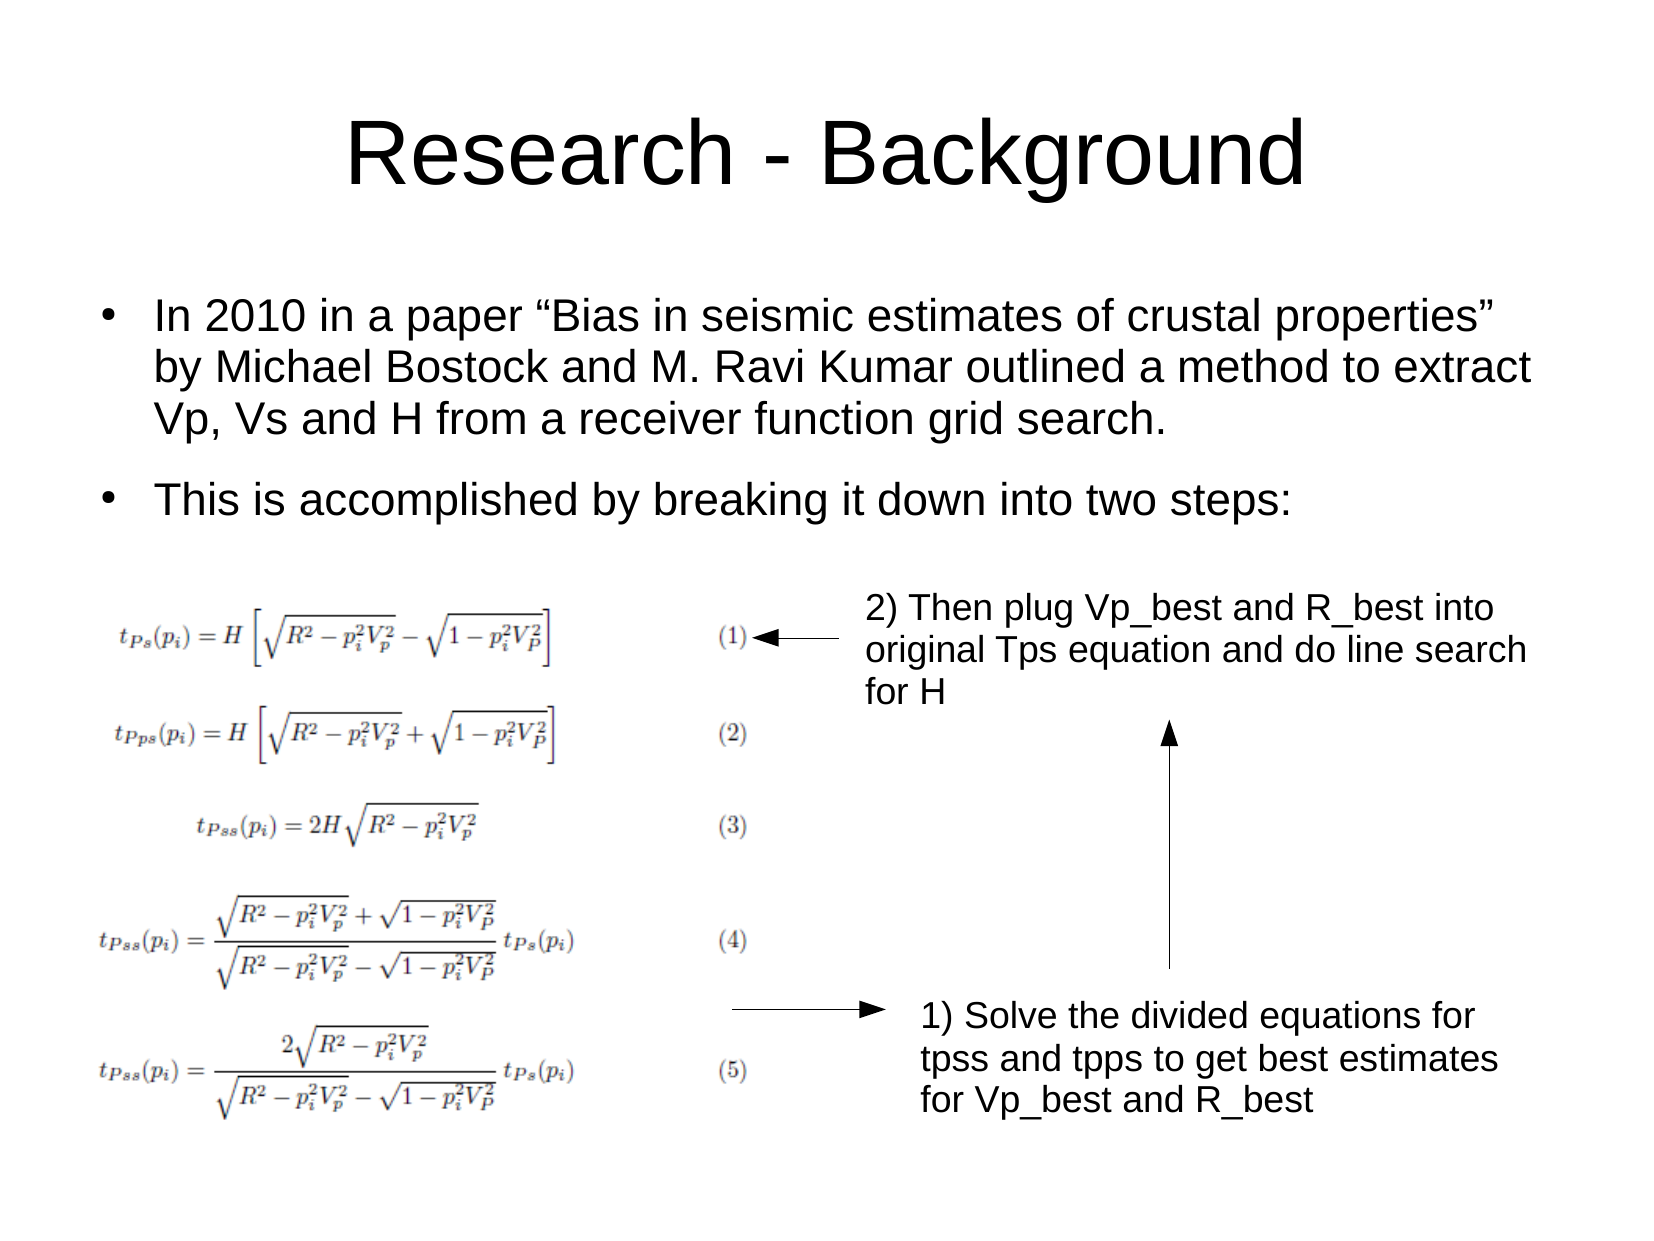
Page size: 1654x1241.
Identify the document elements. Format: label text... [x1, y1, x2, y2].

text_box 1) Solve the divided equations for tpss and tpps to get best estimates for Vp_best and R_best [905, 987, 1532, 1129]
title Research - Background [82, 49, 1571, 257]
picture [94, 573, 753, 1134]
text_box 2) Then plug Vp_best and R_best into original Tps equation and do line search for H [850, 578, 1571, 720]
list In 2010 in a paper “Bias in seismic estimates of crustal properties” by Michael Bostock and M. Ravi Kumar outlined a method to extract Vp, Vs and H from a receiver function grid search. This is accomplished by breaking it down into two steps: [82, 290, 1538, 556]
